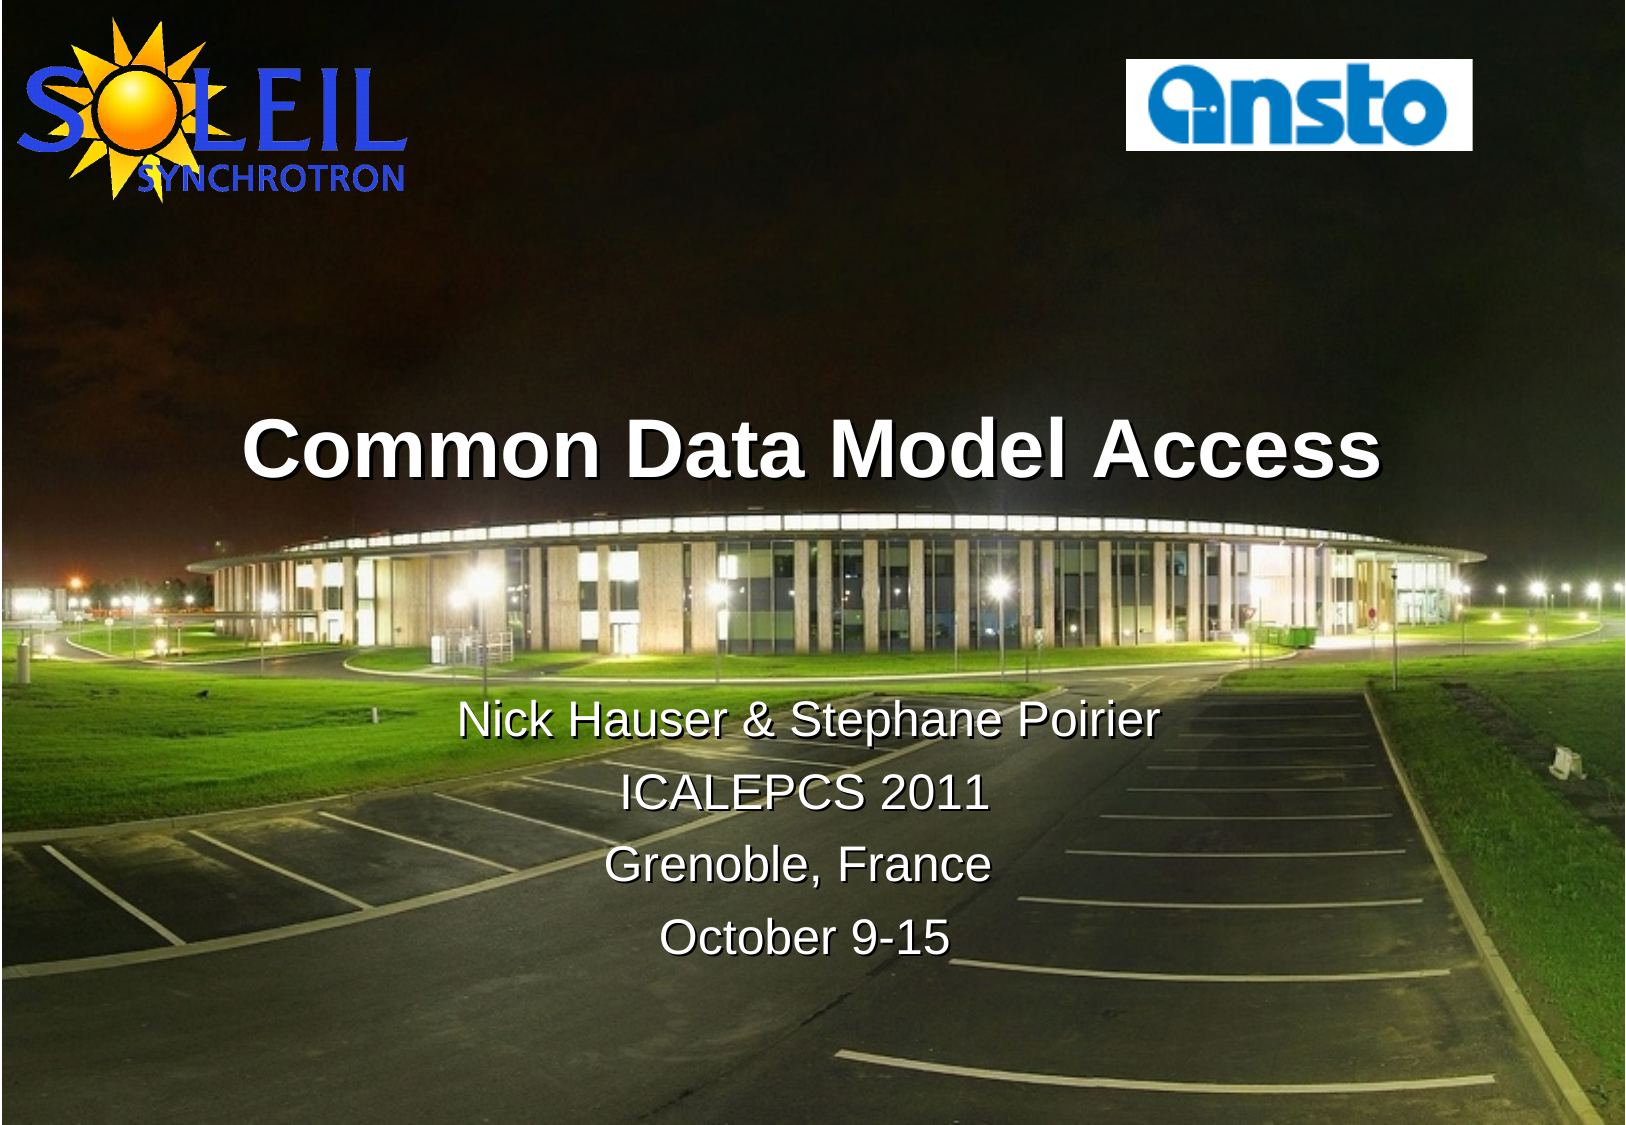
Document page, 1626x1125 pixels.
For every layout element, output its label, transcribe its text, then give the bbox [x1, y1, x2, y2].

picture [0, 0, 1625, 1125]
title Common Data Model Access [121, 324, 1504, 563]
subtitle Nick Hauser & Stephane Poirier ICALEPCS 2011 Grenoble, France October 9-15 [236, 679, 1374, 1042]
